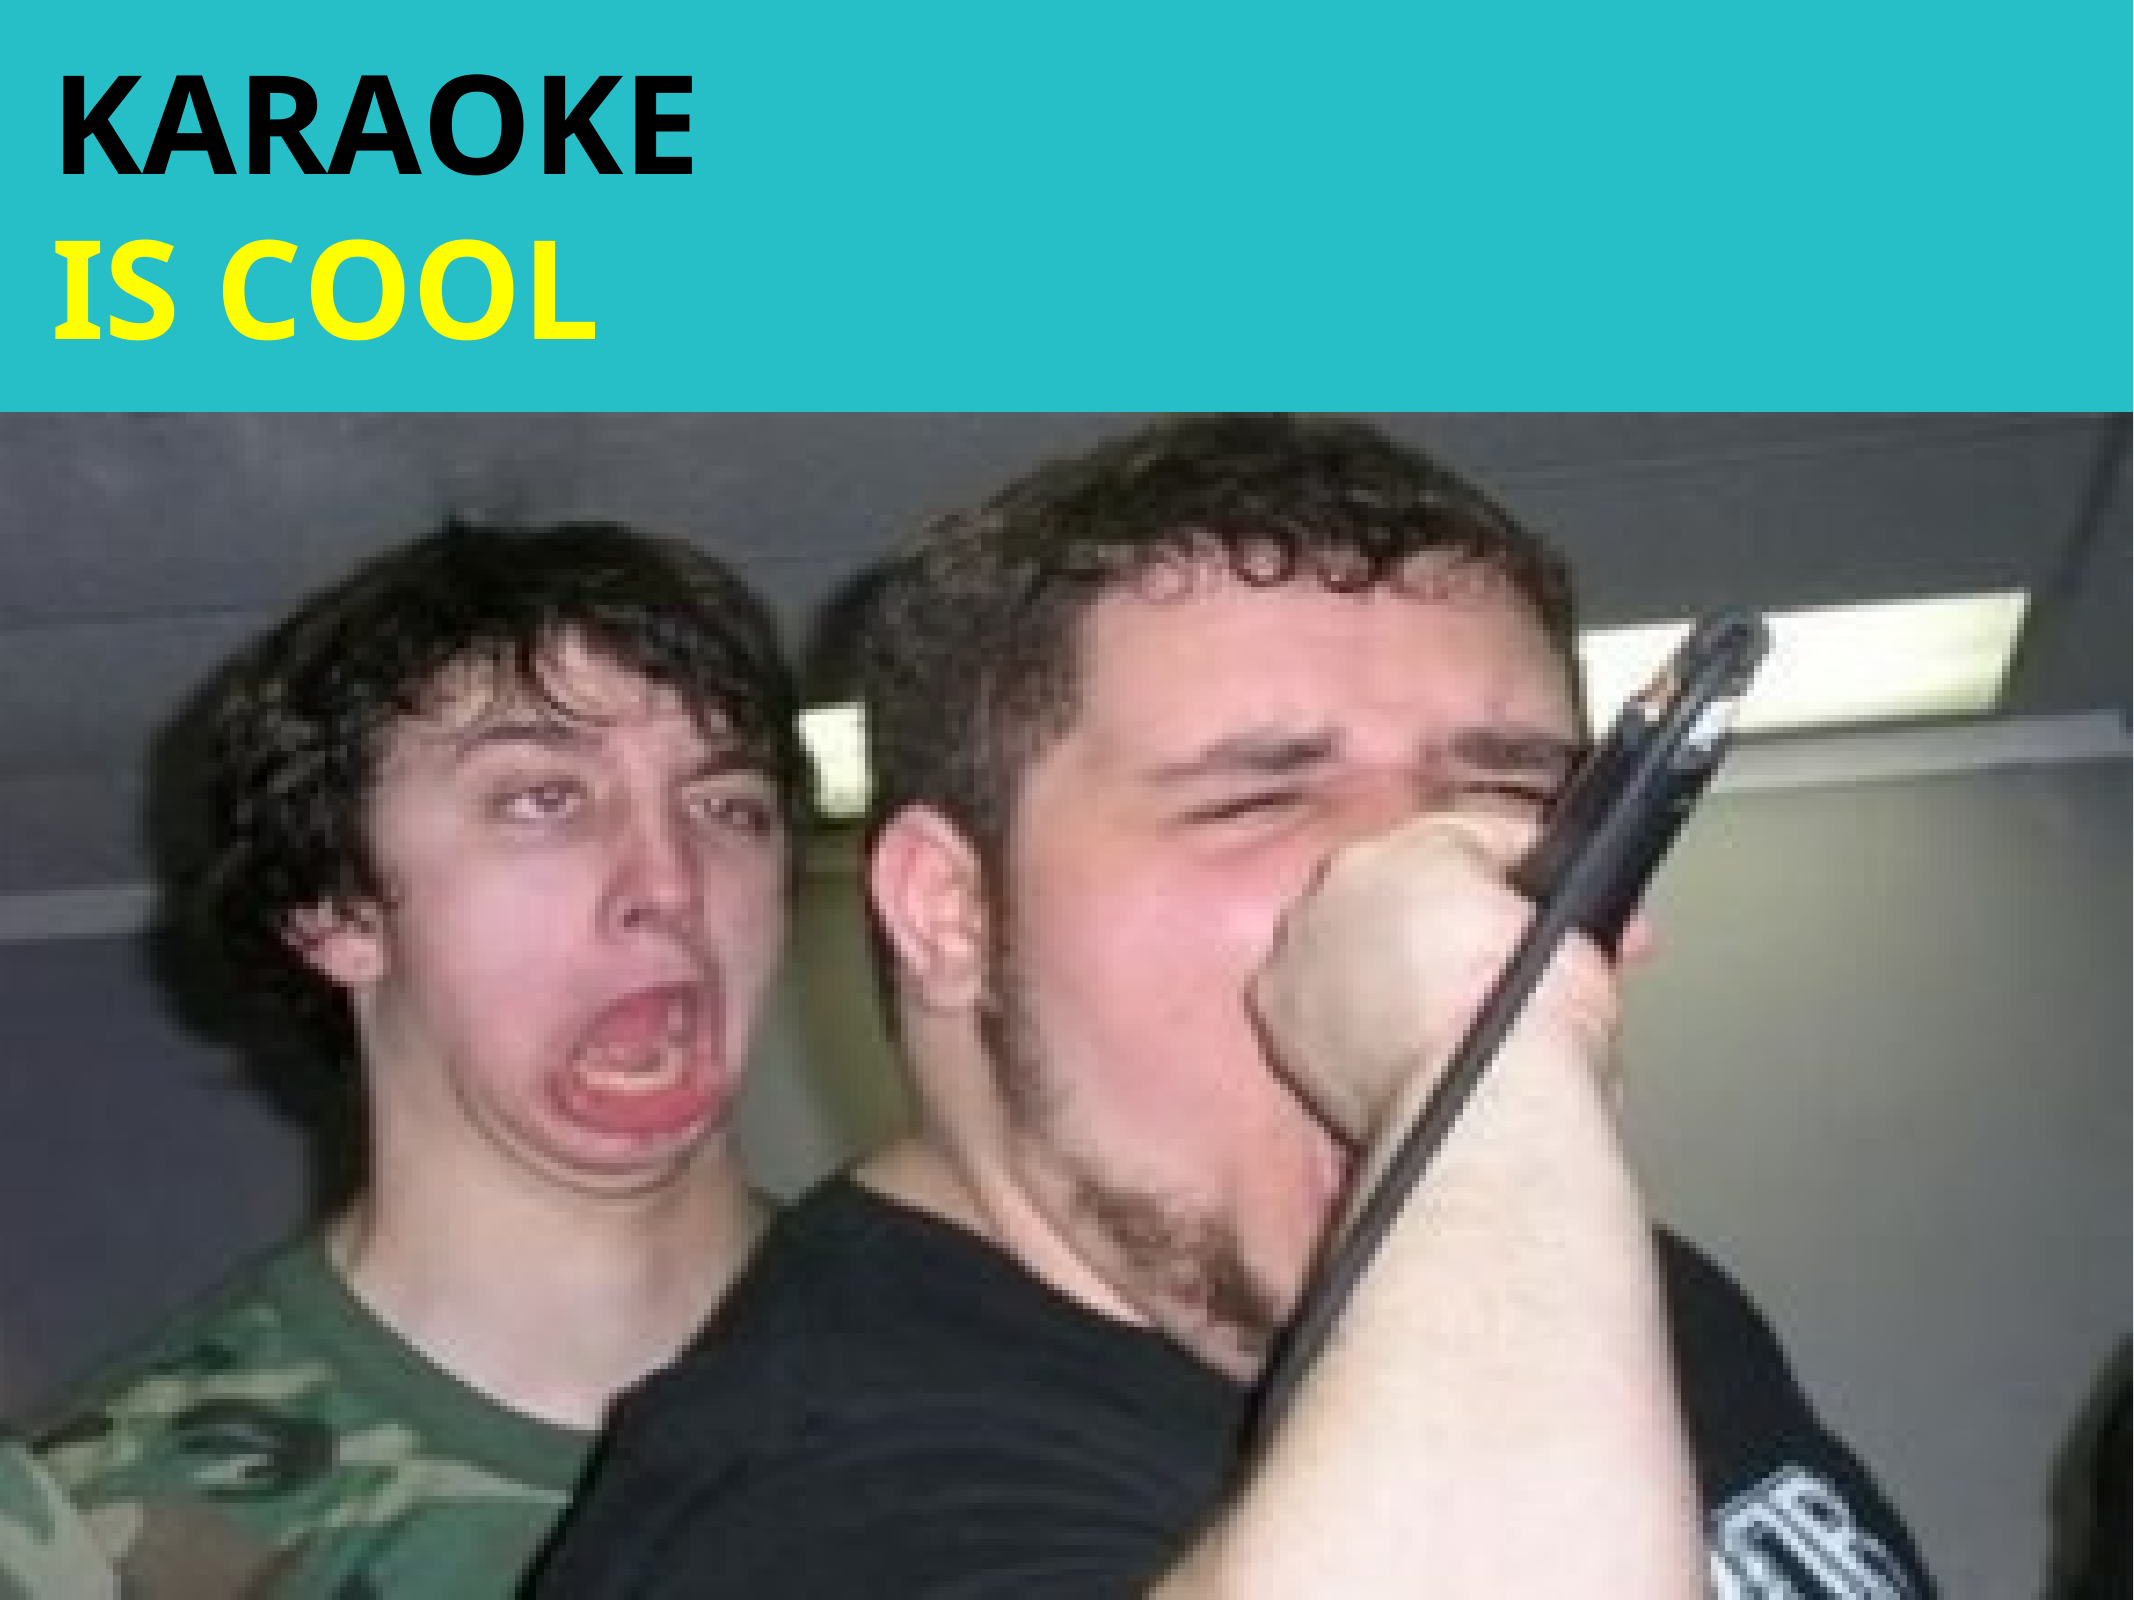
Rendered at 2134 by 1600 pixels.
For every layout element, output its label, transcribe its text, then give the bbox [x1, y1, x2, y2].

text_box KARAOKE IS COOL [41, 37, 2134, 412]
picture [0, 412, 2134, 1600]
